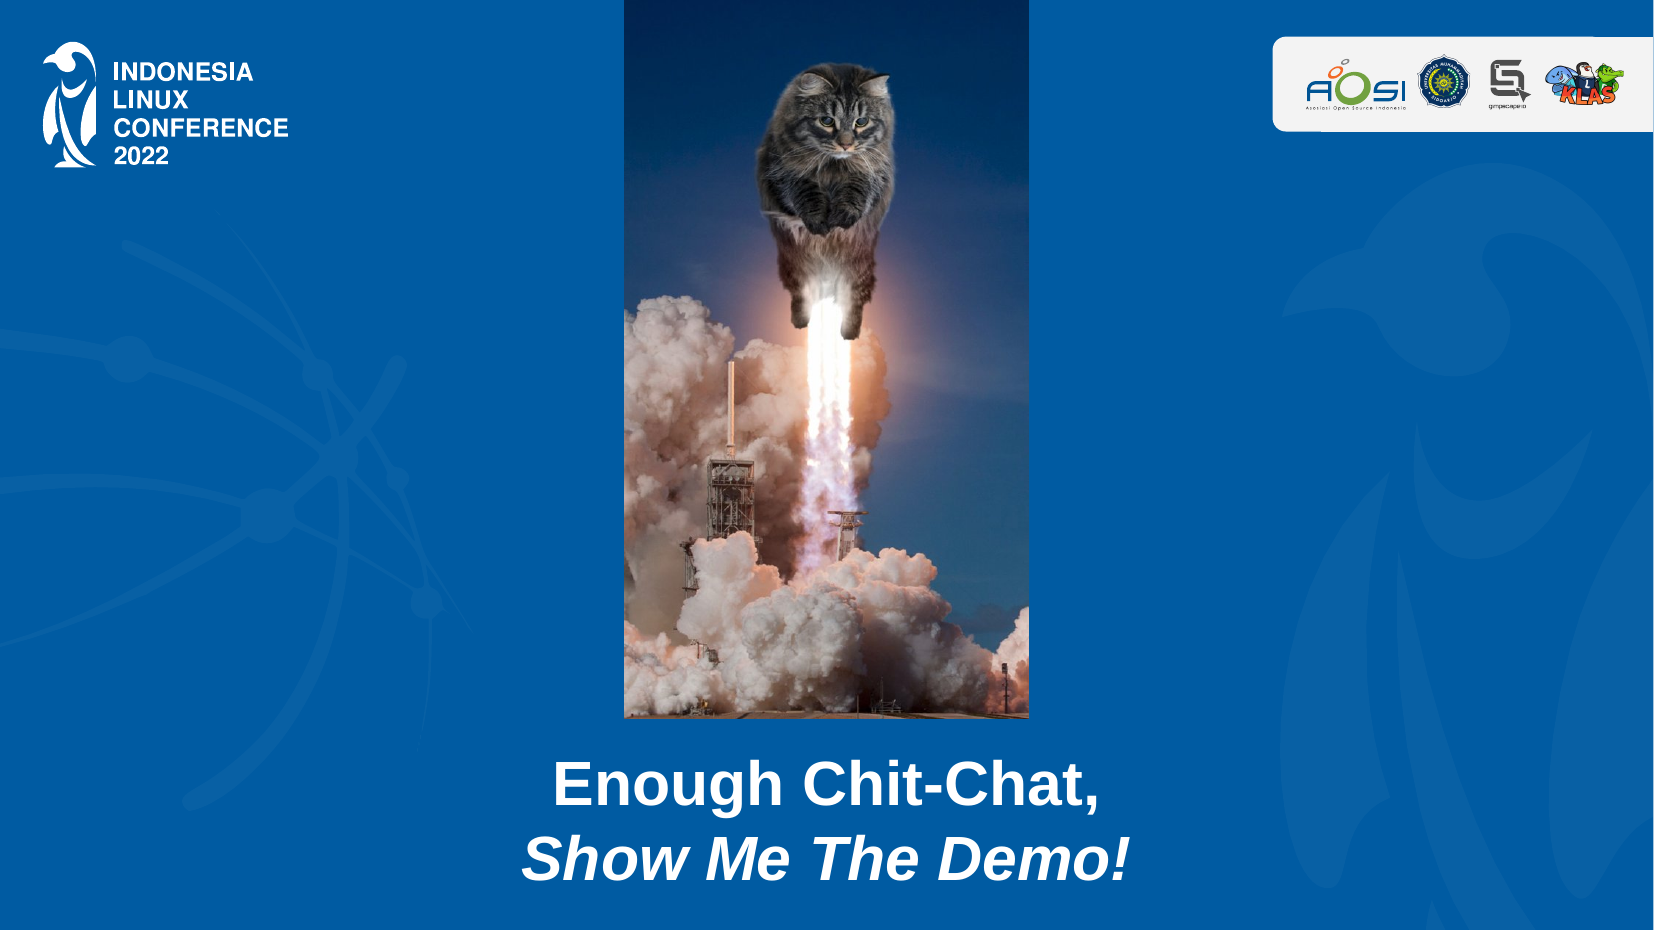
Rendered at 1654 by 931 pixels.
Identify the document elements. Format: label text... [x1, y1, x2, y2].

picture [1545, 62, 1624, 105]
text_box Enough Chit-Chat, Show Me The Demo! [360, 743, 1293, 856]
picture [1417, 54, 1471, 108]
picture [624, 0, 1029, 719]
